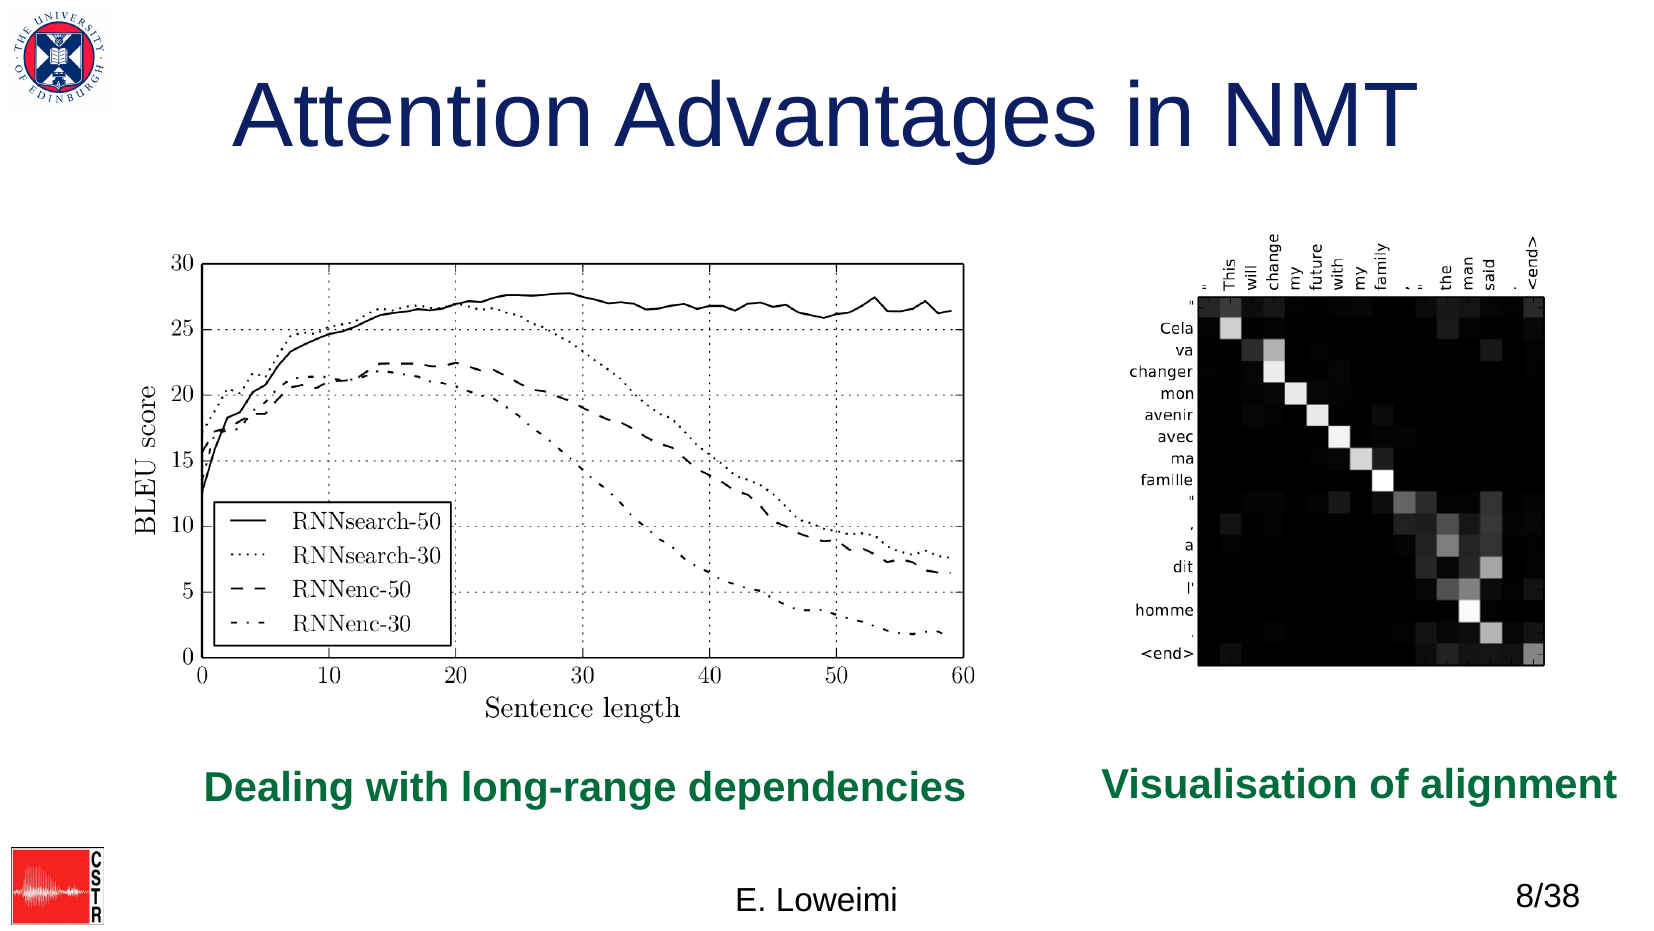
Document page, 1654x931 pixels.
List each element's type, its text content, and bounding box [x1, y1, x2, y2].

picture [11, 847, 104, 925]
text_box Dealing with long-range dependencies [188, 755, 987, 864]
picture [118, 247, 981, 736]
picture [6, 4, 112, 110]
title Attention Advantages in NMT [82, 37, 1571, 193]
text_box 8/38 [1482, 870, 1625, 928]
text_box E. Loweimi [720, 874, 934, 931]
text_box Visualisation of alignment [1086, 753, 1654, 815]
picture [1122, 228, 1554, 674]
